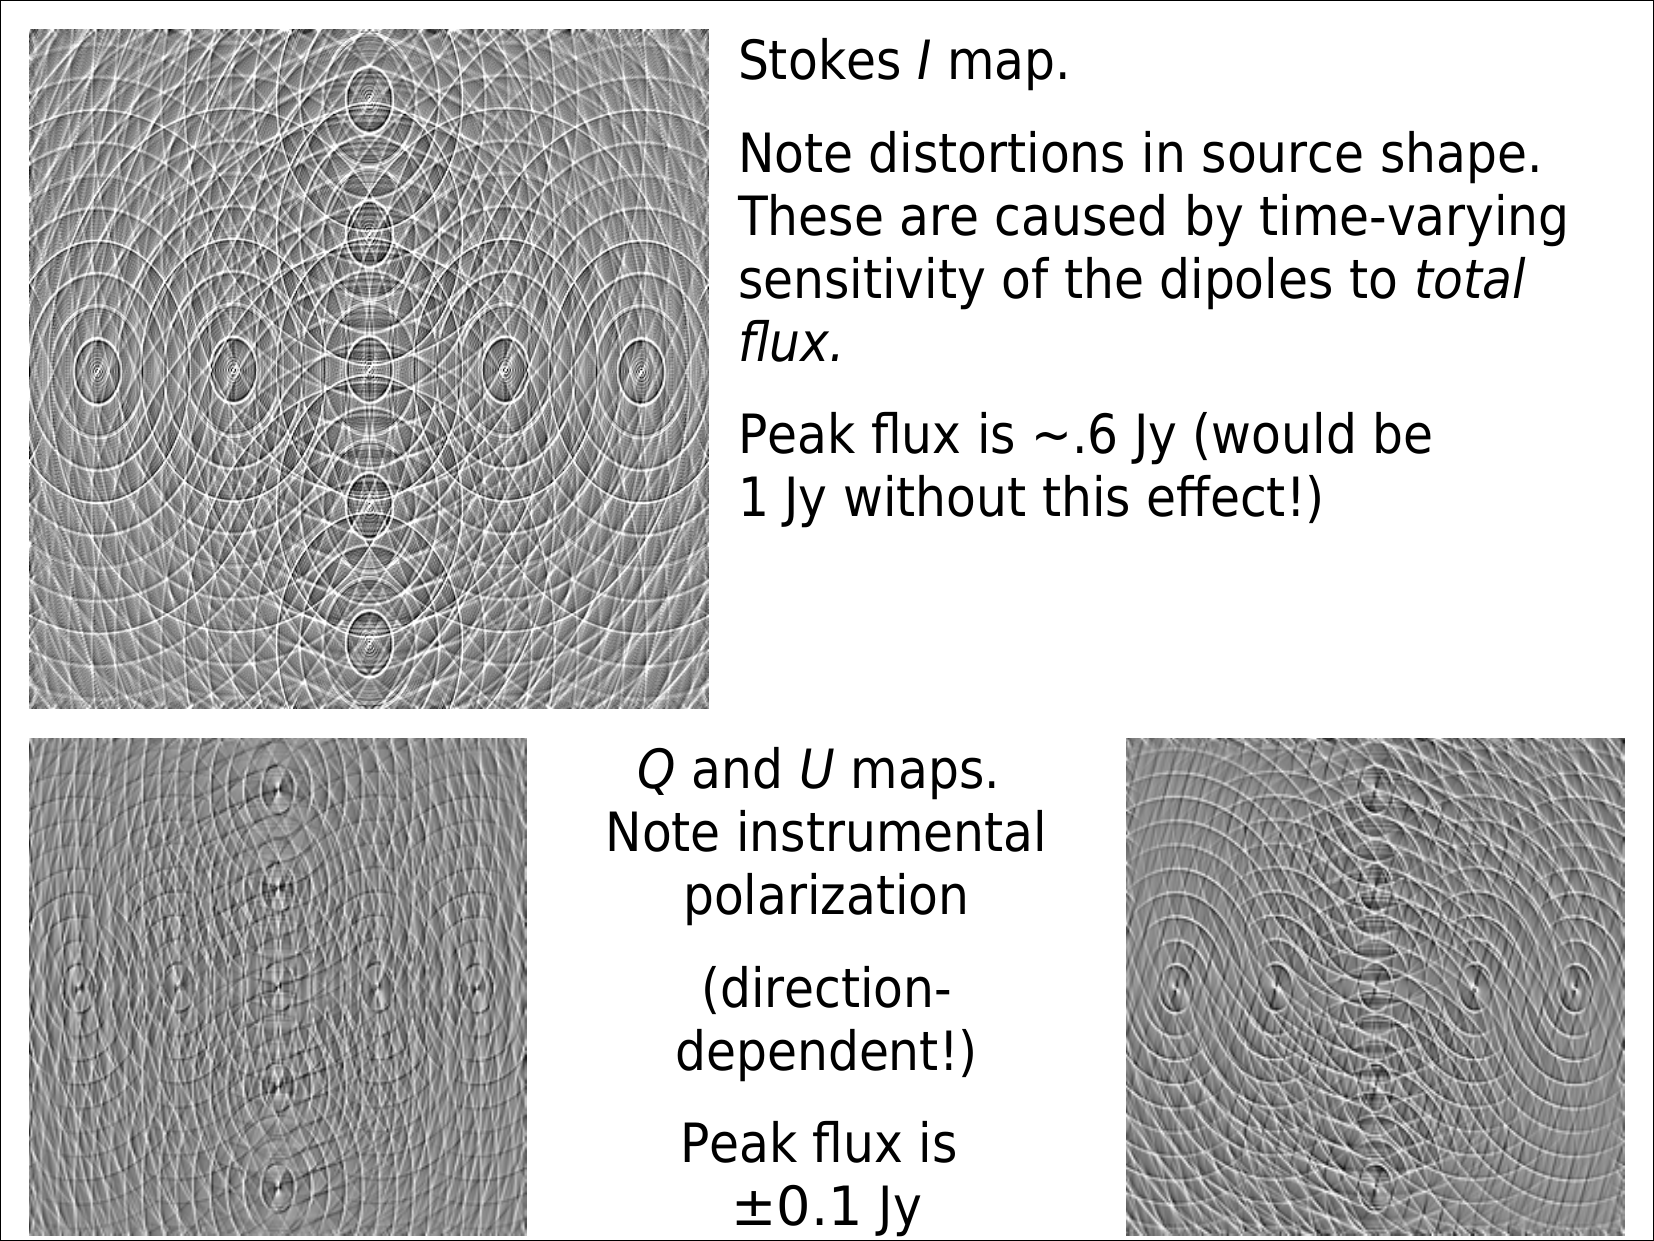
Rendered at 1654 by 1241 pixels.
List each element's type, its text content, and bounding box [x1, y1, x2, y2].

text_box [0, 0, 1654, 1241]
picture [1126, 738, 1625, 1236]
picture [29, 29, 709, 709]
picture [29, 738, 527, 1236]
list Stokes I map. Note distortions in source shape. These are caused by time-varying sensitivity of the dipoles to total flux. Peak flux is ~.6 Jy (would be 1 Jy without this effect!) [738, 29, 1625, 709]
list Q and U maps. Note instrumental polarization (direction-dependent!) Peak flux is ±0.1 Jy [561, 738, 1093, 1241]
